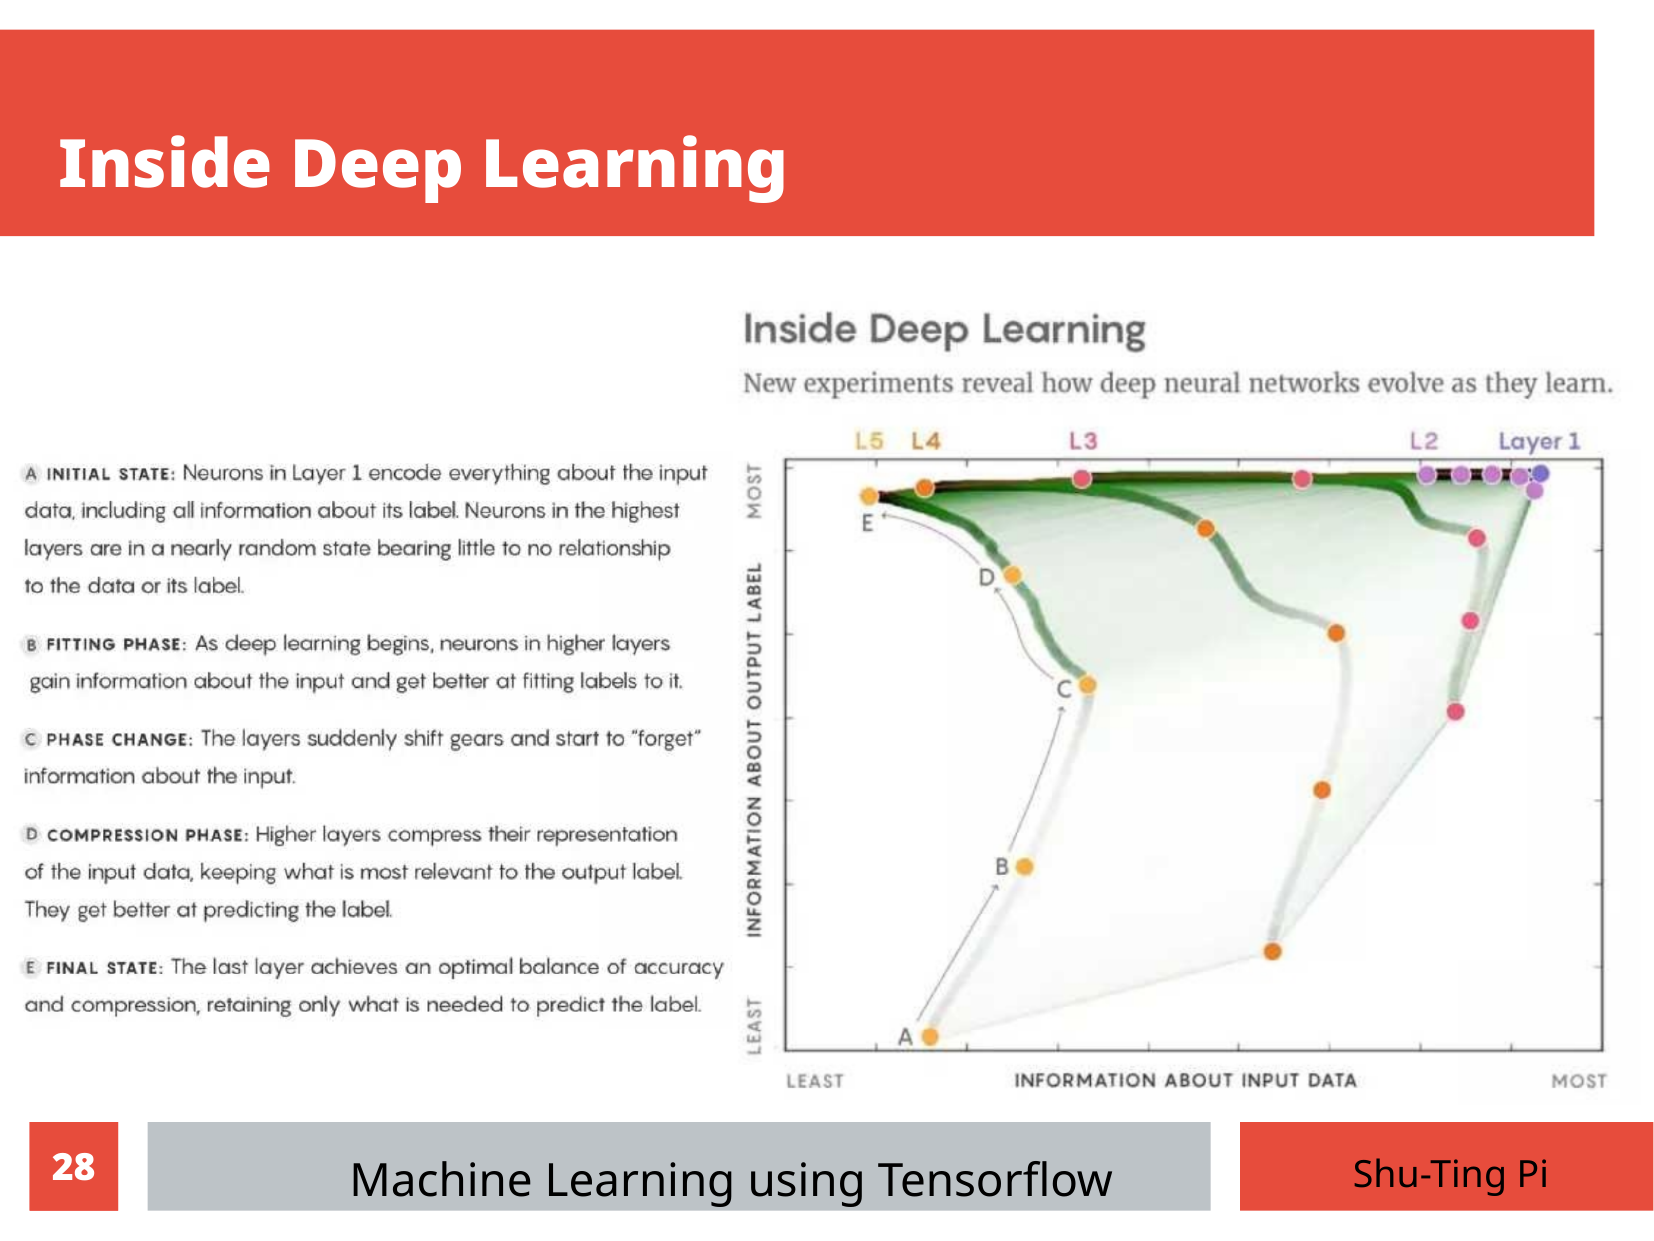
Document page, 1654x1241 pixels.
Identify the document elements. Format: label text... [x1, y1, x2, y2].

title Inside Deep Learning [59, 59, 1595, 207]
text_box Machine Learning using Tensorflow [334, 1139, 1220, 1241]
picture [12, 301, 1641, 1105]
text_box Shu-Ting Pi [1338, 1140, 1573, 1203]
